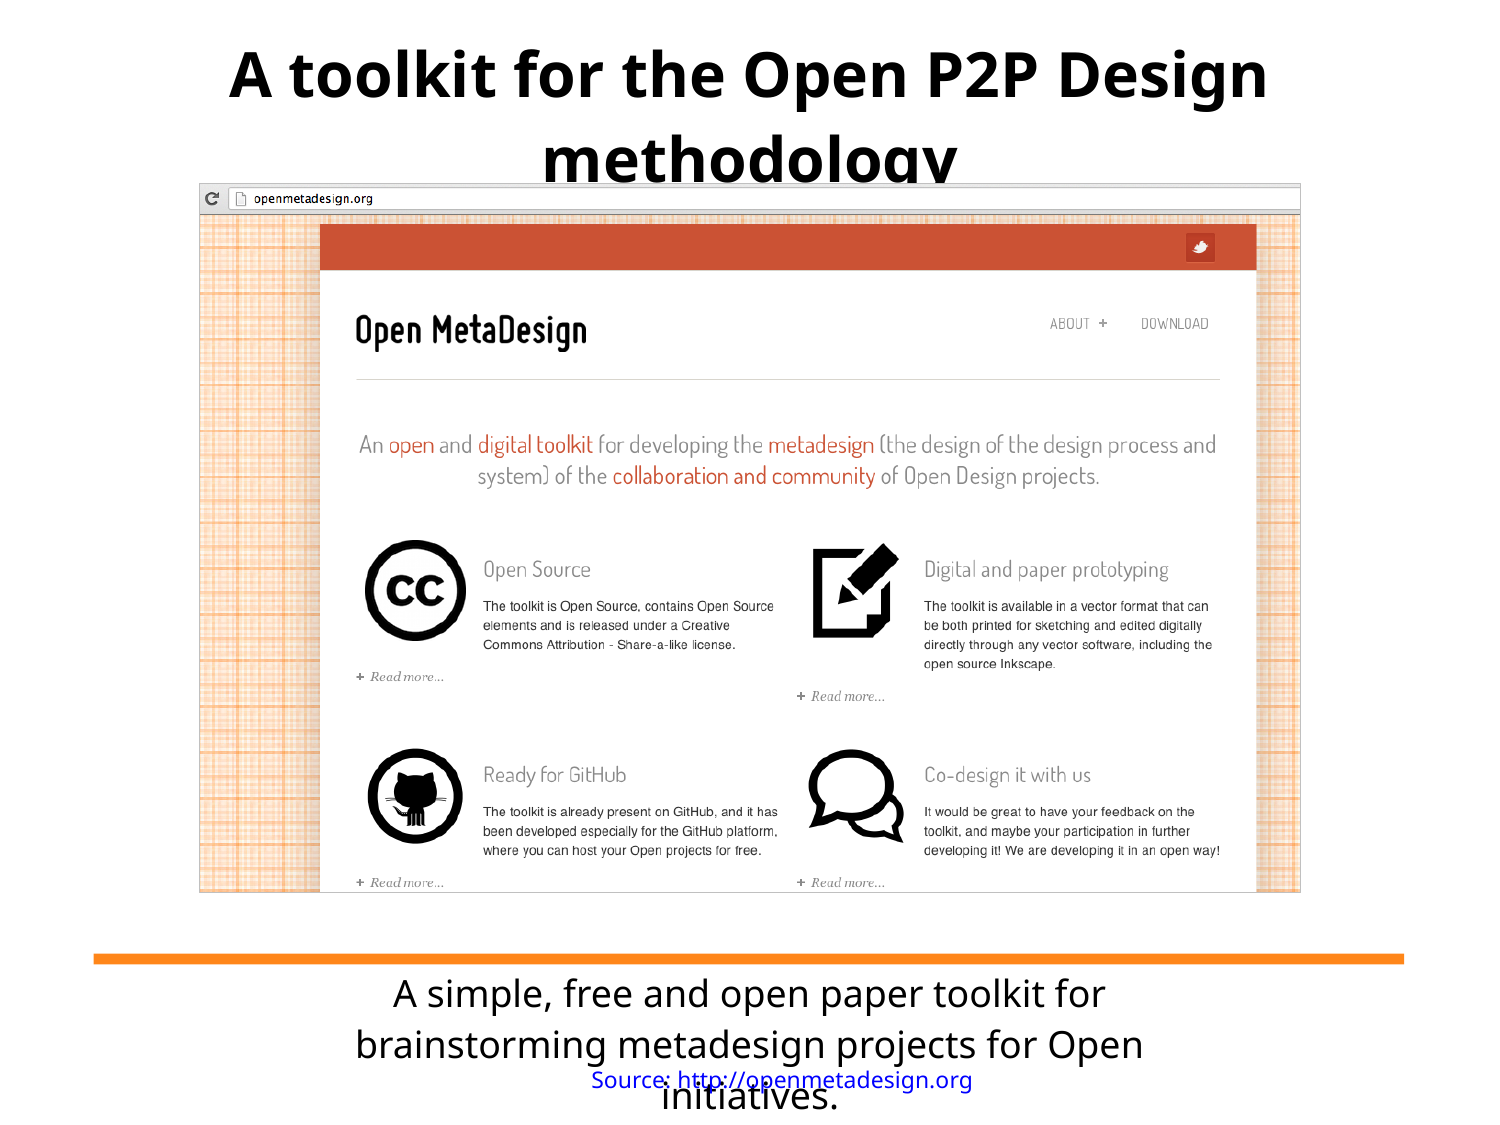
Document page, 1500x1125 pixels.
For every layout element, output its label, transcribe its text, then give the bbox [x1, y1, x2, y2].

picture [0, 0, 1500, 1125]
text_box Source: http://openmetadesign.org [576, 1056, 924, 1098]
text_box A simple, free and open paper toolkit for brainstorming metadesign projects for Open initiatives. [284, 960, 1216, 1064]
title A toolkit for the Open P2P Design methodology [75, 44, 1426, 188]
